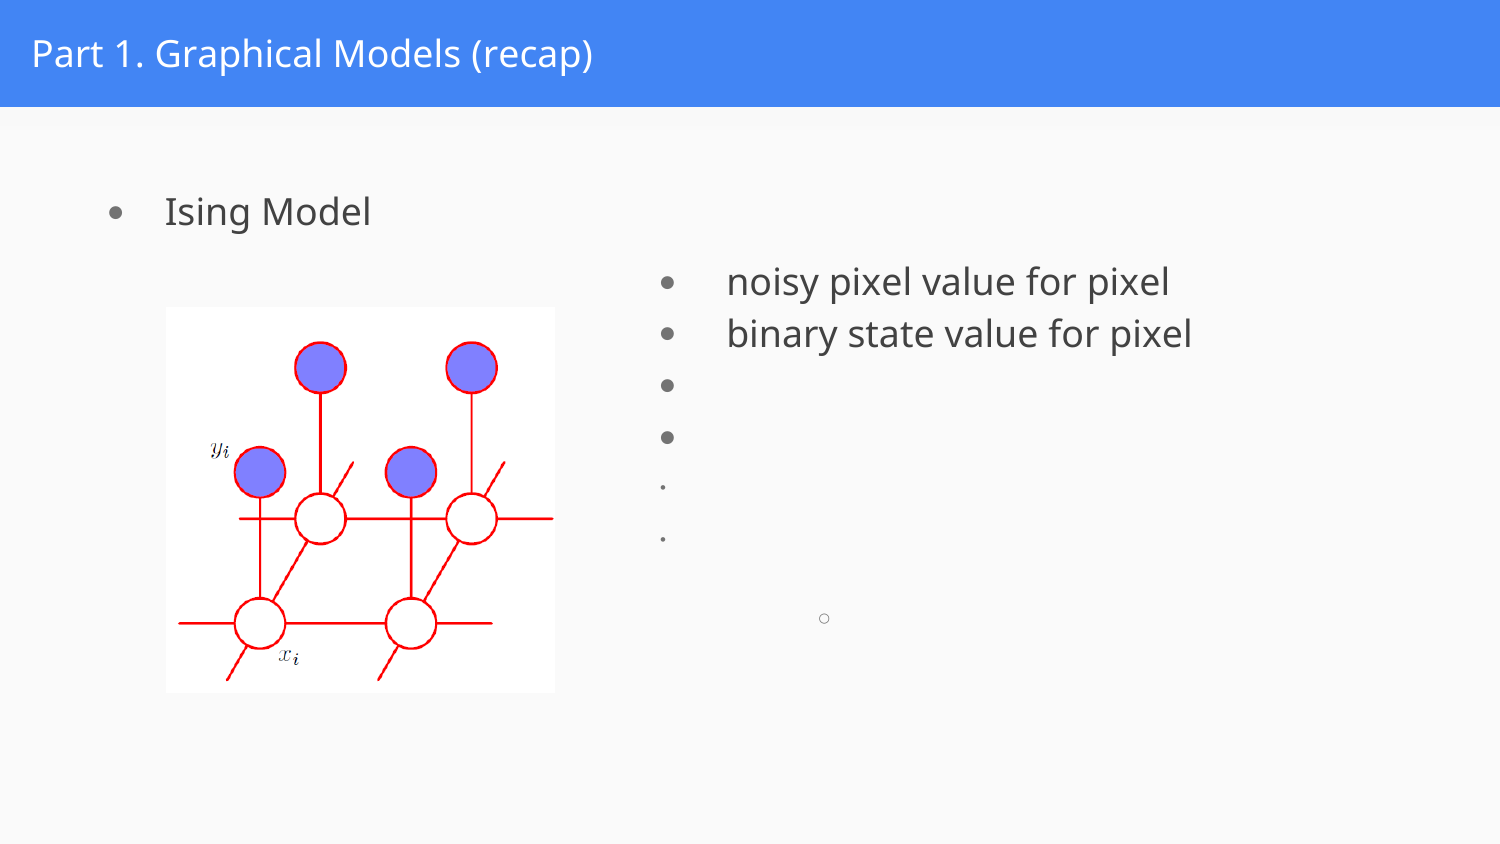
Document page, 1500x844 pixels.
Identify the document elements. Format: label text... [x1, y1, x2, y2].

title Part 1. Graphical Models (recap) [16, 2, 1465, 102]
picture [166, 307, 555, 693]
text_box Ising Model [55, 166, 1448, 612]
text_box noisy pixel value for pixel binary state value for pixel [607, 236, 1481, 809]
